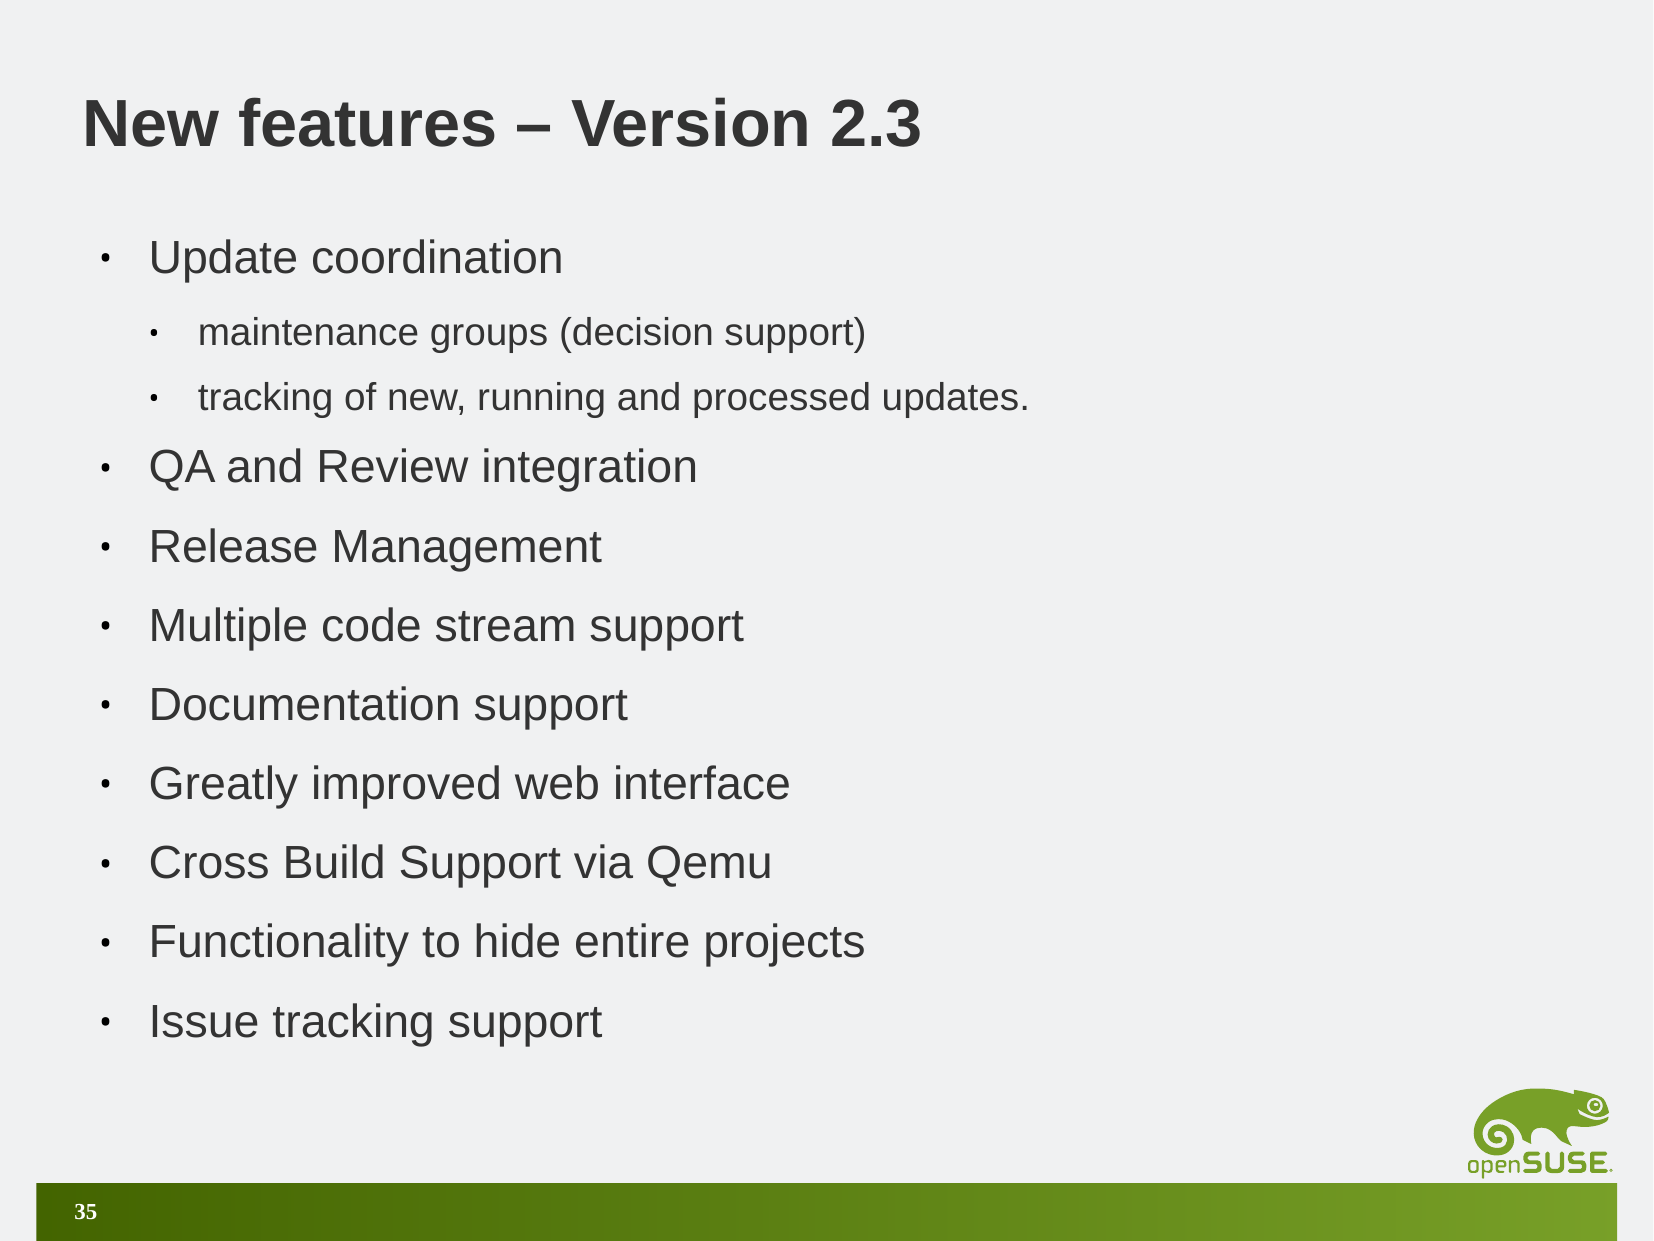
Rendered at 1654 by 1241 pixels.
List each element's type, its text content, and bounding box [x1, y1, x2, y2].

picture [0, 0, 1654, 1241]
list Update coordination maintenance groups (decision support) tracking of new, running and processed updates. QA and Review integration Release Management Multiple code stream support Documentation support Greatly improved web interface Cross Build Support via Qemu Functionality to hide entire projects Issue tracking support [82, 231, 1571, 1050]
title New features – Version 2.3 [82, 49, 1571, 198]
